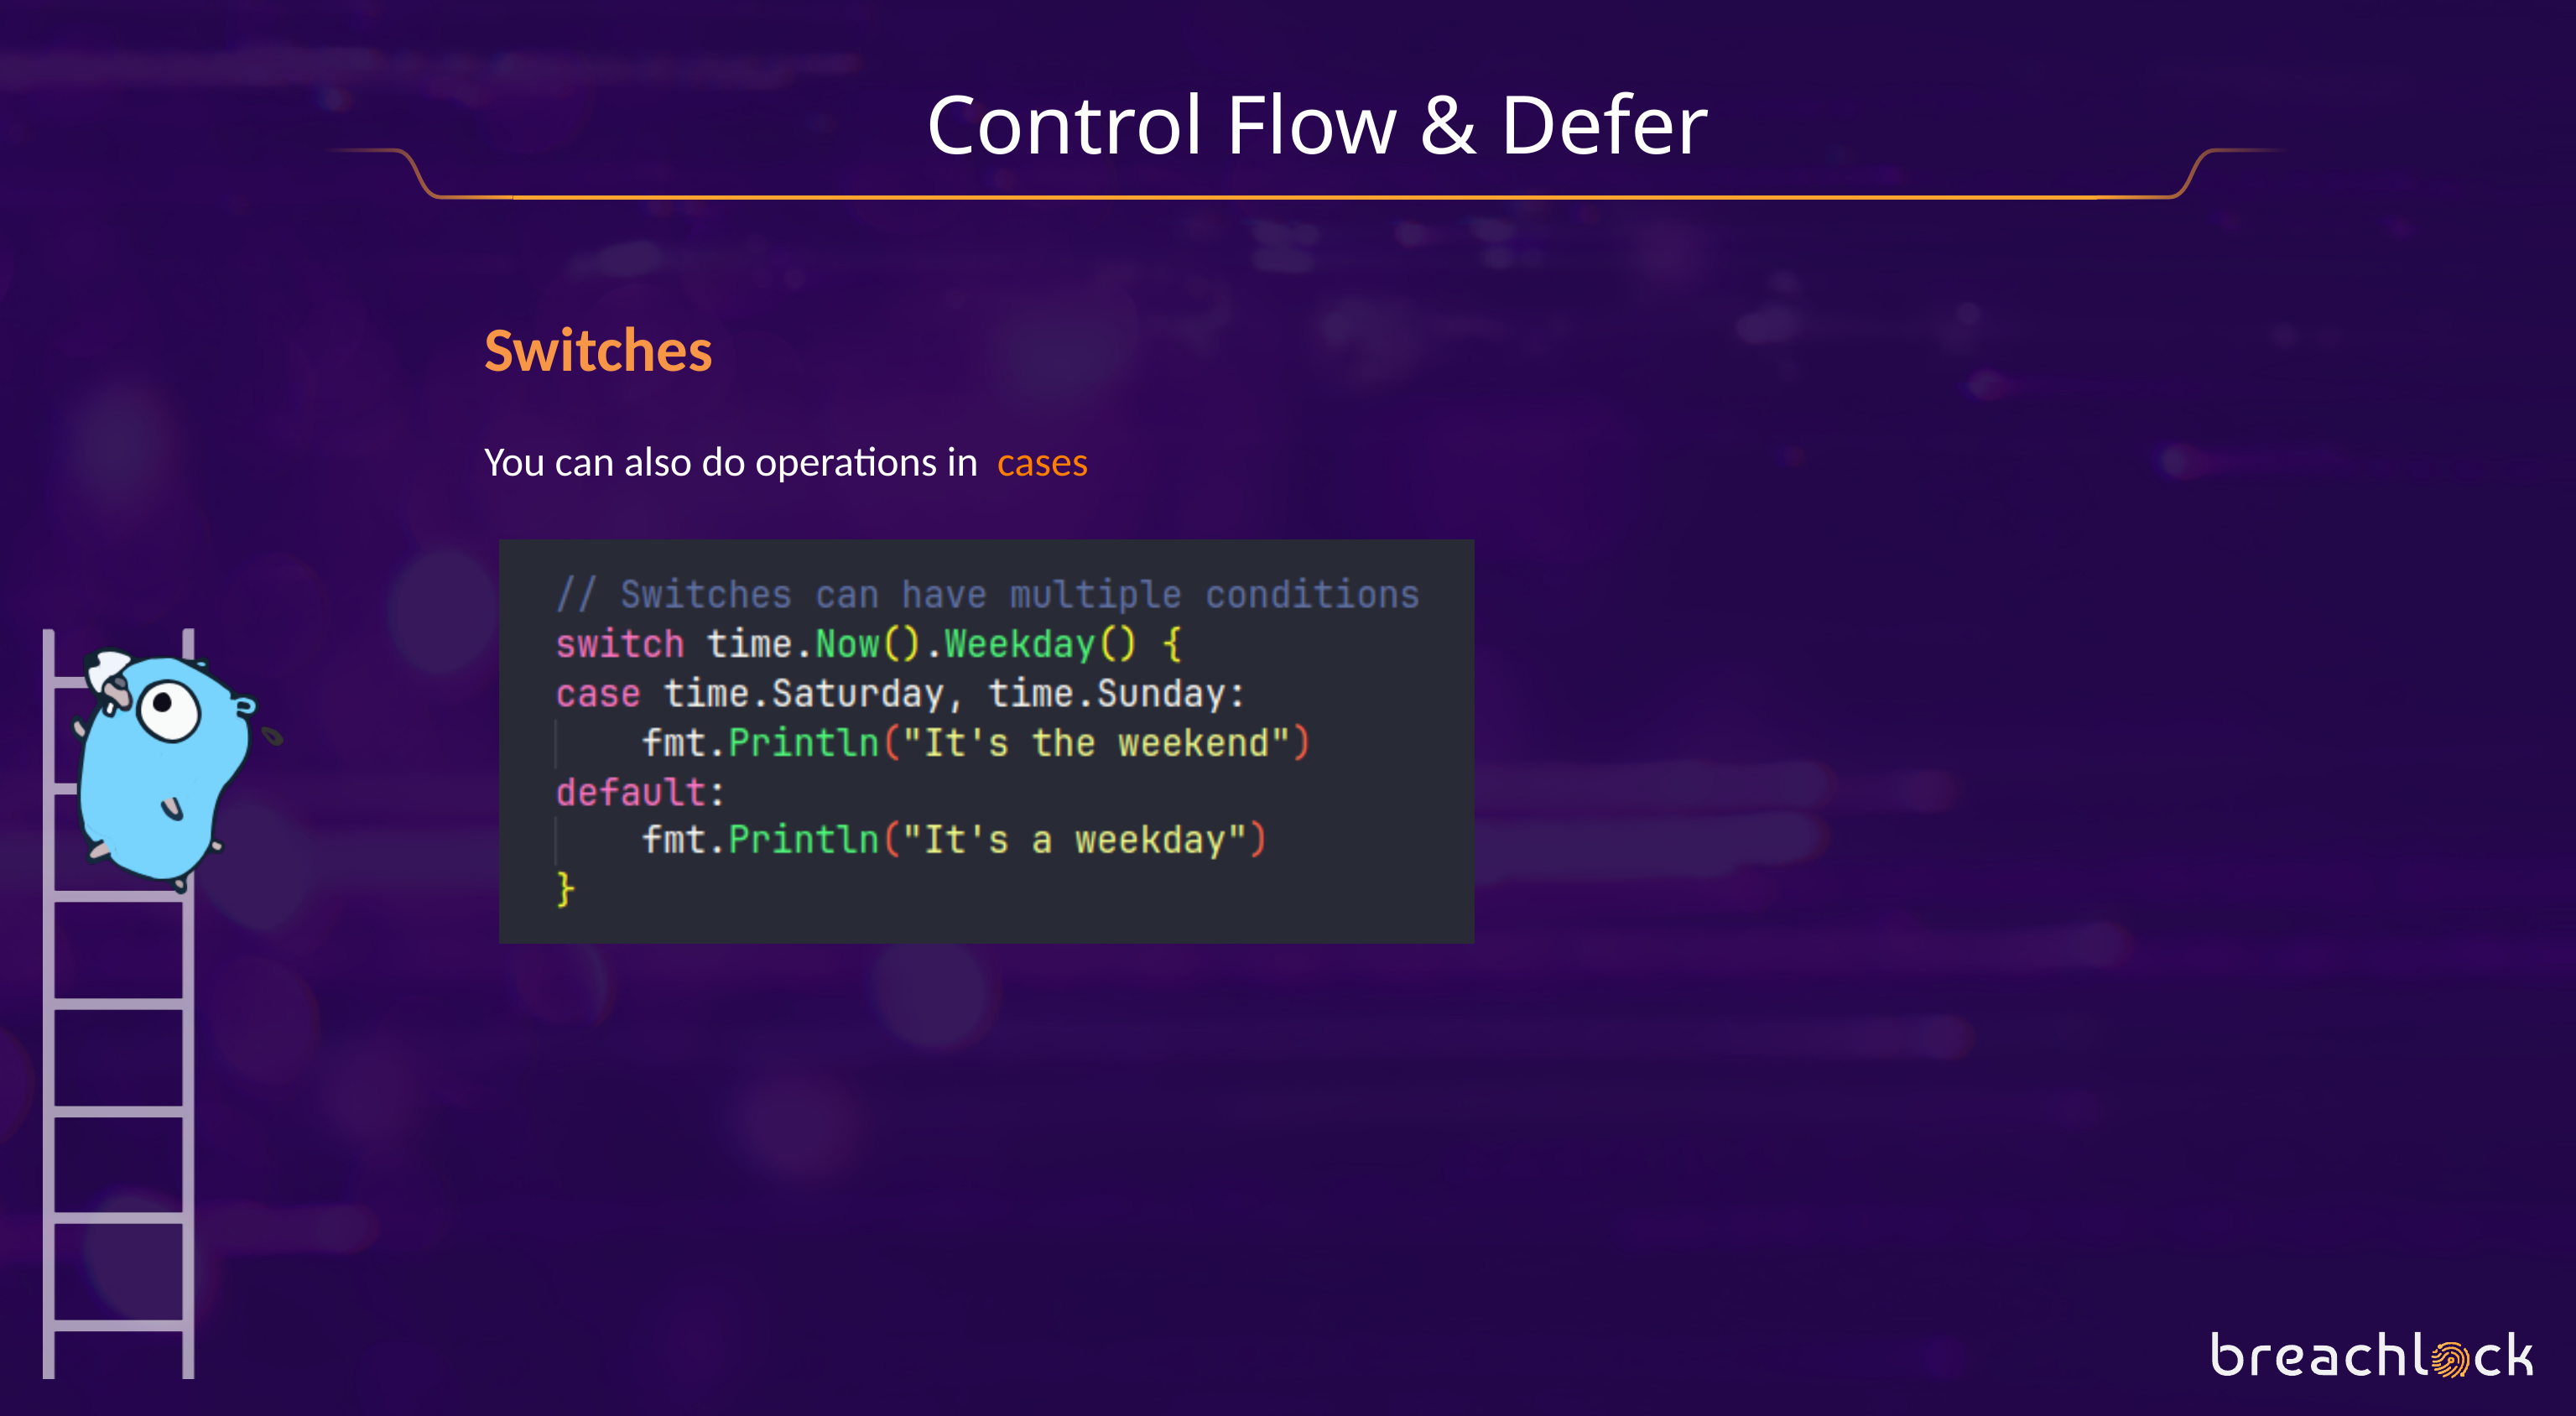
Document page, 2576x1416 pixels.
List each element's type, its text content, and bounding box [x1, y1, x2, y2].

text_box Switches You can also do operations in cases [409, 226, 2360, 882]
text_box Control Flow & Defer [440, 84, 2196, 170]
text_box [2211, 1330, 2535, 1379]
text_box [239, 68, 2370, 279]
picture [0, 0, 2576, 1416]
